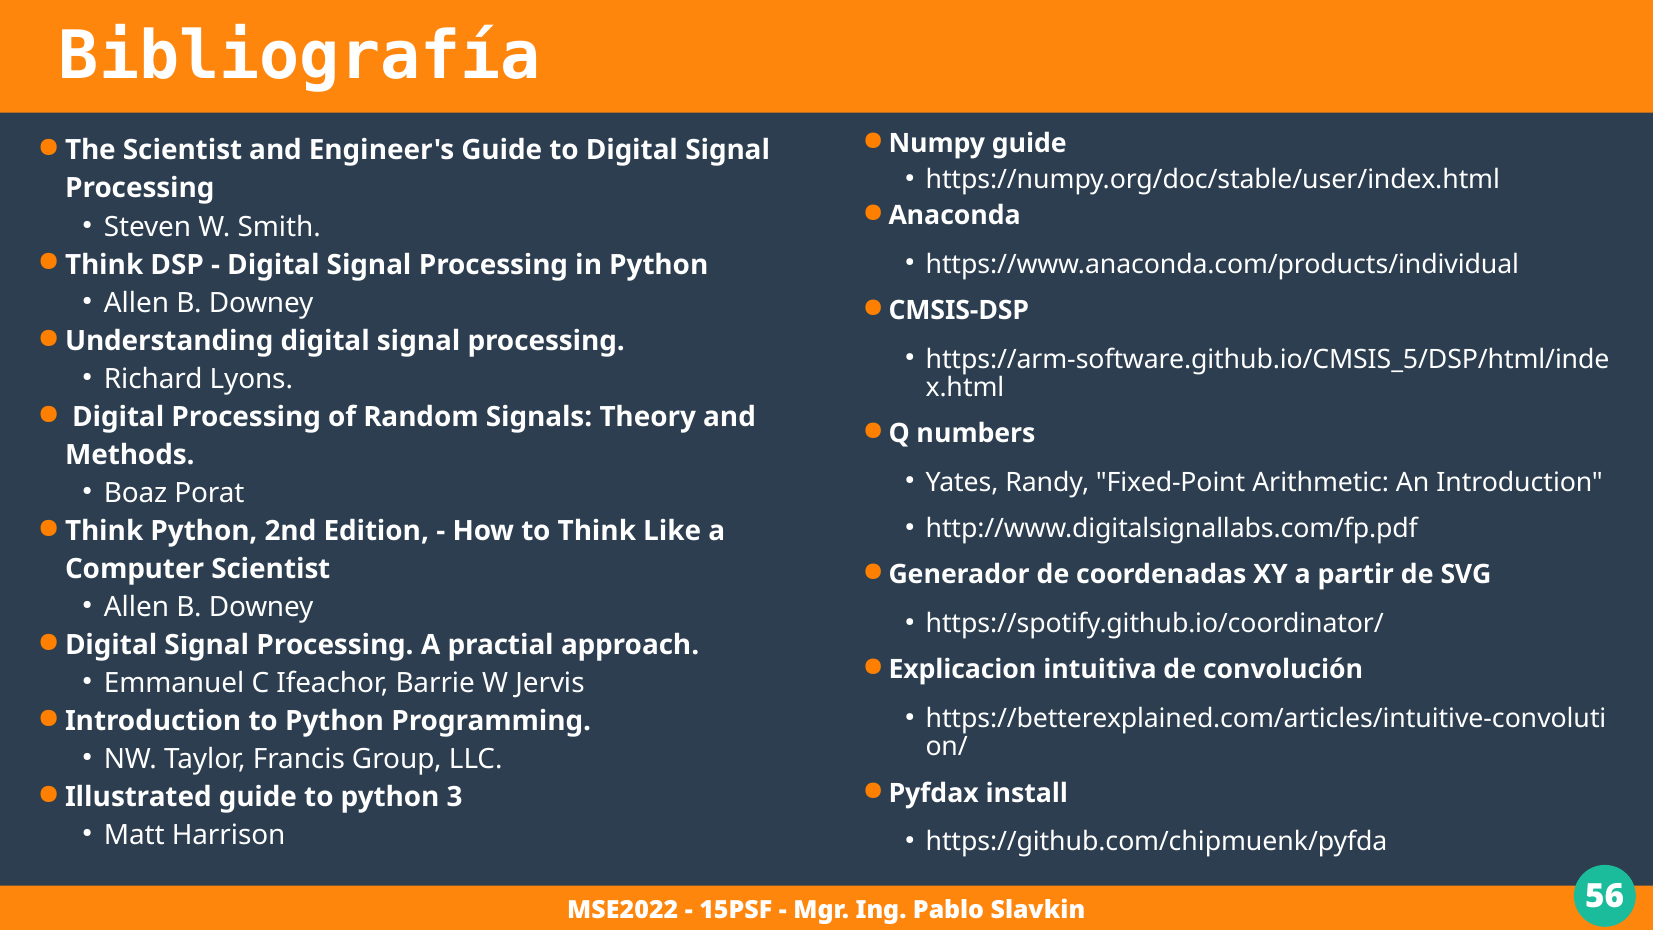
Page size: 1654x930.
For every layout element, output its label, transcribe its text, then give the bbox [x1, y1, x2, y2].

list The Scientist and Engineer's Guide to Digital Signal Processing Steven W. Smith. Think DSP - Digital Signal Processing in Python Allen B. Downey Understanding digital signal processing. Richard Lyons. Digital Processing of Random Signals: Theory and Methods. Boaz Porat Think Python, 2nd Edition, - How to Think Like a Computer Scientist Allen B. Downey Digital Signal Processing. A practial approach. Emmanuel C Ifeachor, Barrie W Jervis Introduction to Python Programming. NW. Taylor, Francis Group, LLC. Illustrated guide to python 3 Matt Harrison [37, 130, 826, 862]
title Bibliografía [58, 16, 1594, 181]
list Numpy guide https://numpy.org/doc/stable/user/index.html Anaconda https://www.anaconda.com/products/individual CMSIS-DSP https://arm-software.github.io/CMSIS_5/DSP/html/index.html Q numbers Yates, Randy, "Fixed-Point Arithmetic: An Introduction" http://www.digitalsignallabs.com/fp.pdf Generador de coordenadas XY a partir de SVG https://spotify.github.io/coordinator/ Explicacion intuitiva de convolución https://betterexplained.com/articles/intuitive-convolution/ Pyfdax install https://github.com/chipmuenk/pyfda [862, 124, 1613, 837]
